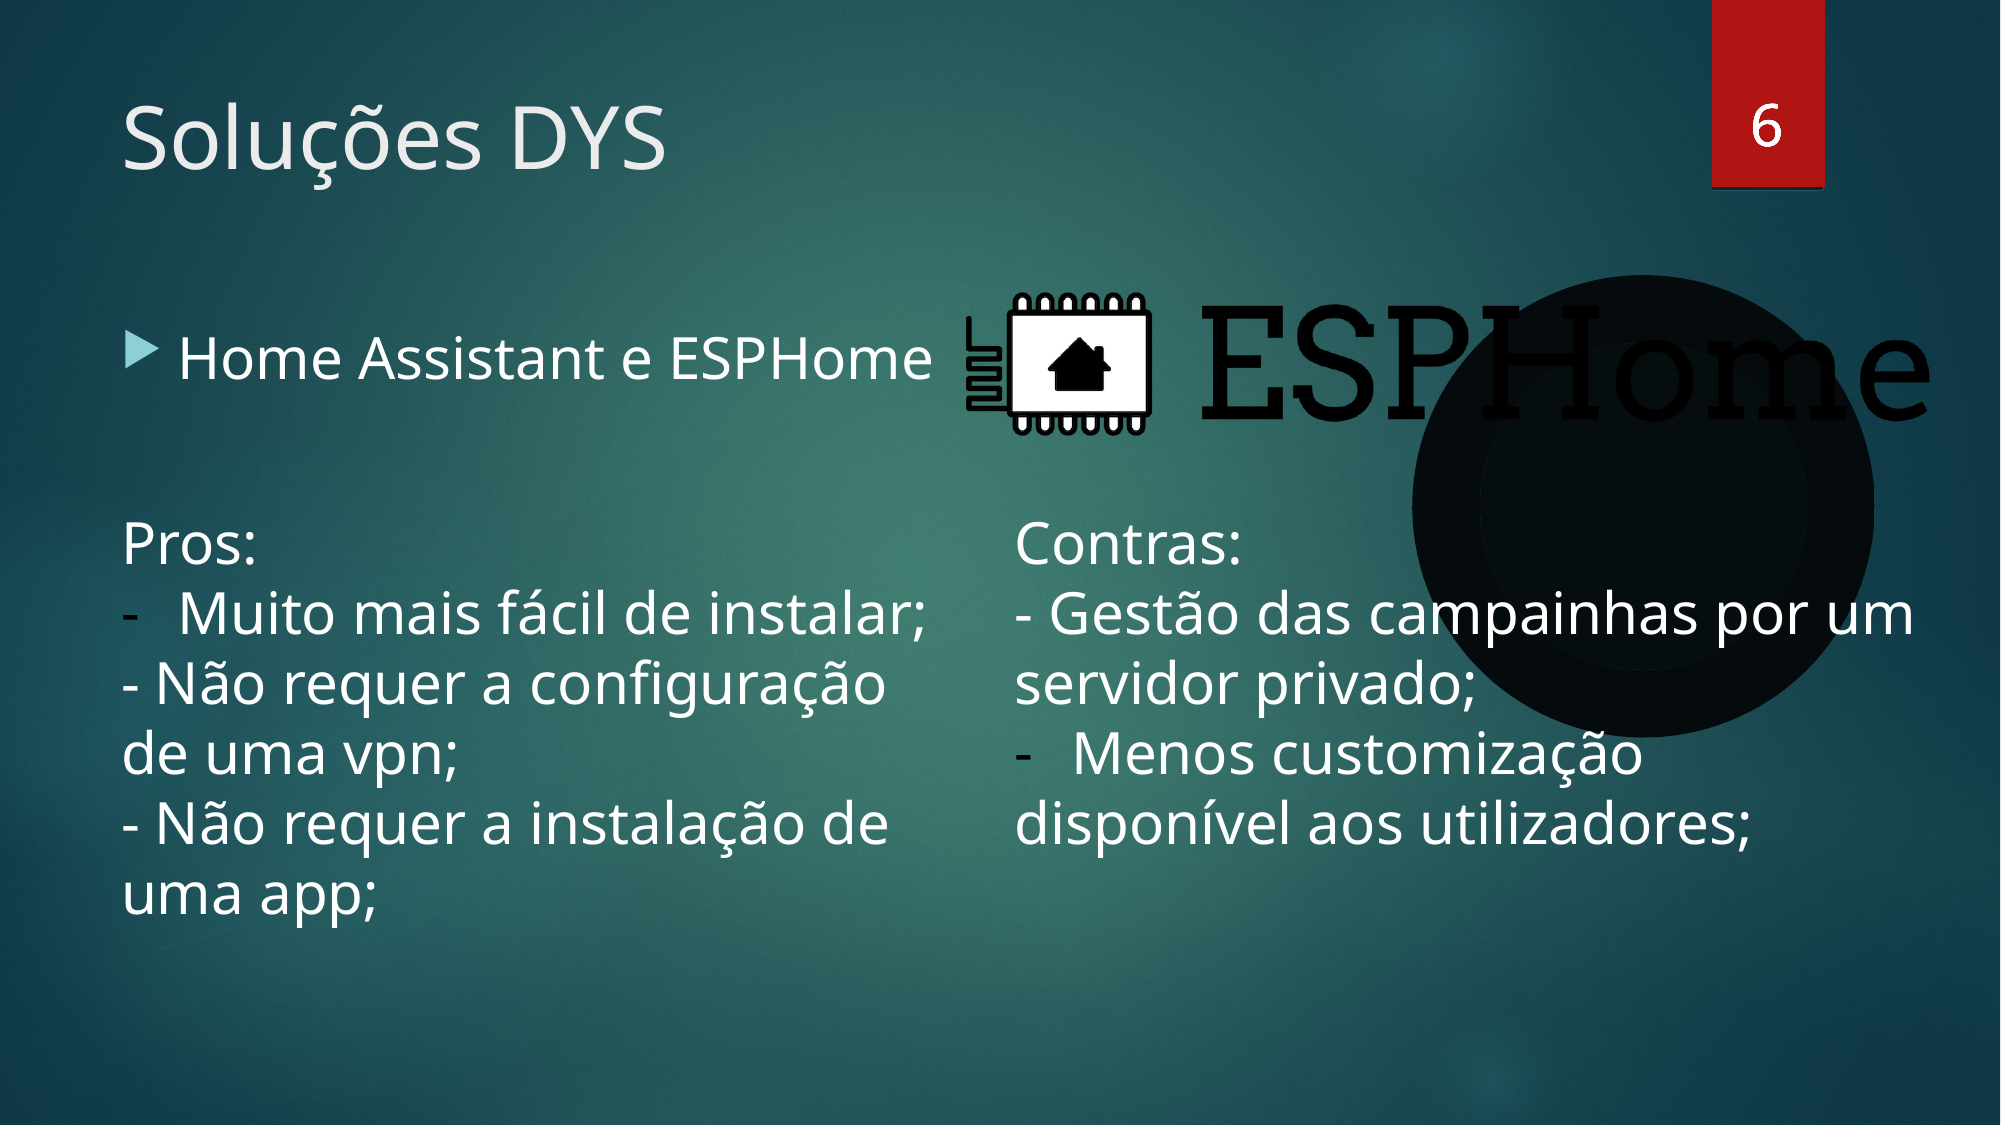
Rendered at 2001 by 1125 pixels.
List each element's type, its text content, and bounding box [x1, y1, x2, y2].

text_box [1698, 48, 1836, 175]
text_box Contras: - Gestão das campainhas por um servidor privado; Menos customização disponível aos utilizadores; [999, 498, 1995, 868]
title Soluções DYS [106, 74, 1649, 305]
text_box Pros: Muito mais fácil de instalar; - Não requer a configuração de uma vpn; - Não requer a instalação de uma app; [106, 498, 967, 999]
picture [947, 271, 1961, 457]
list Home Assistant e ESPHome [106, 327, 947, 402]
